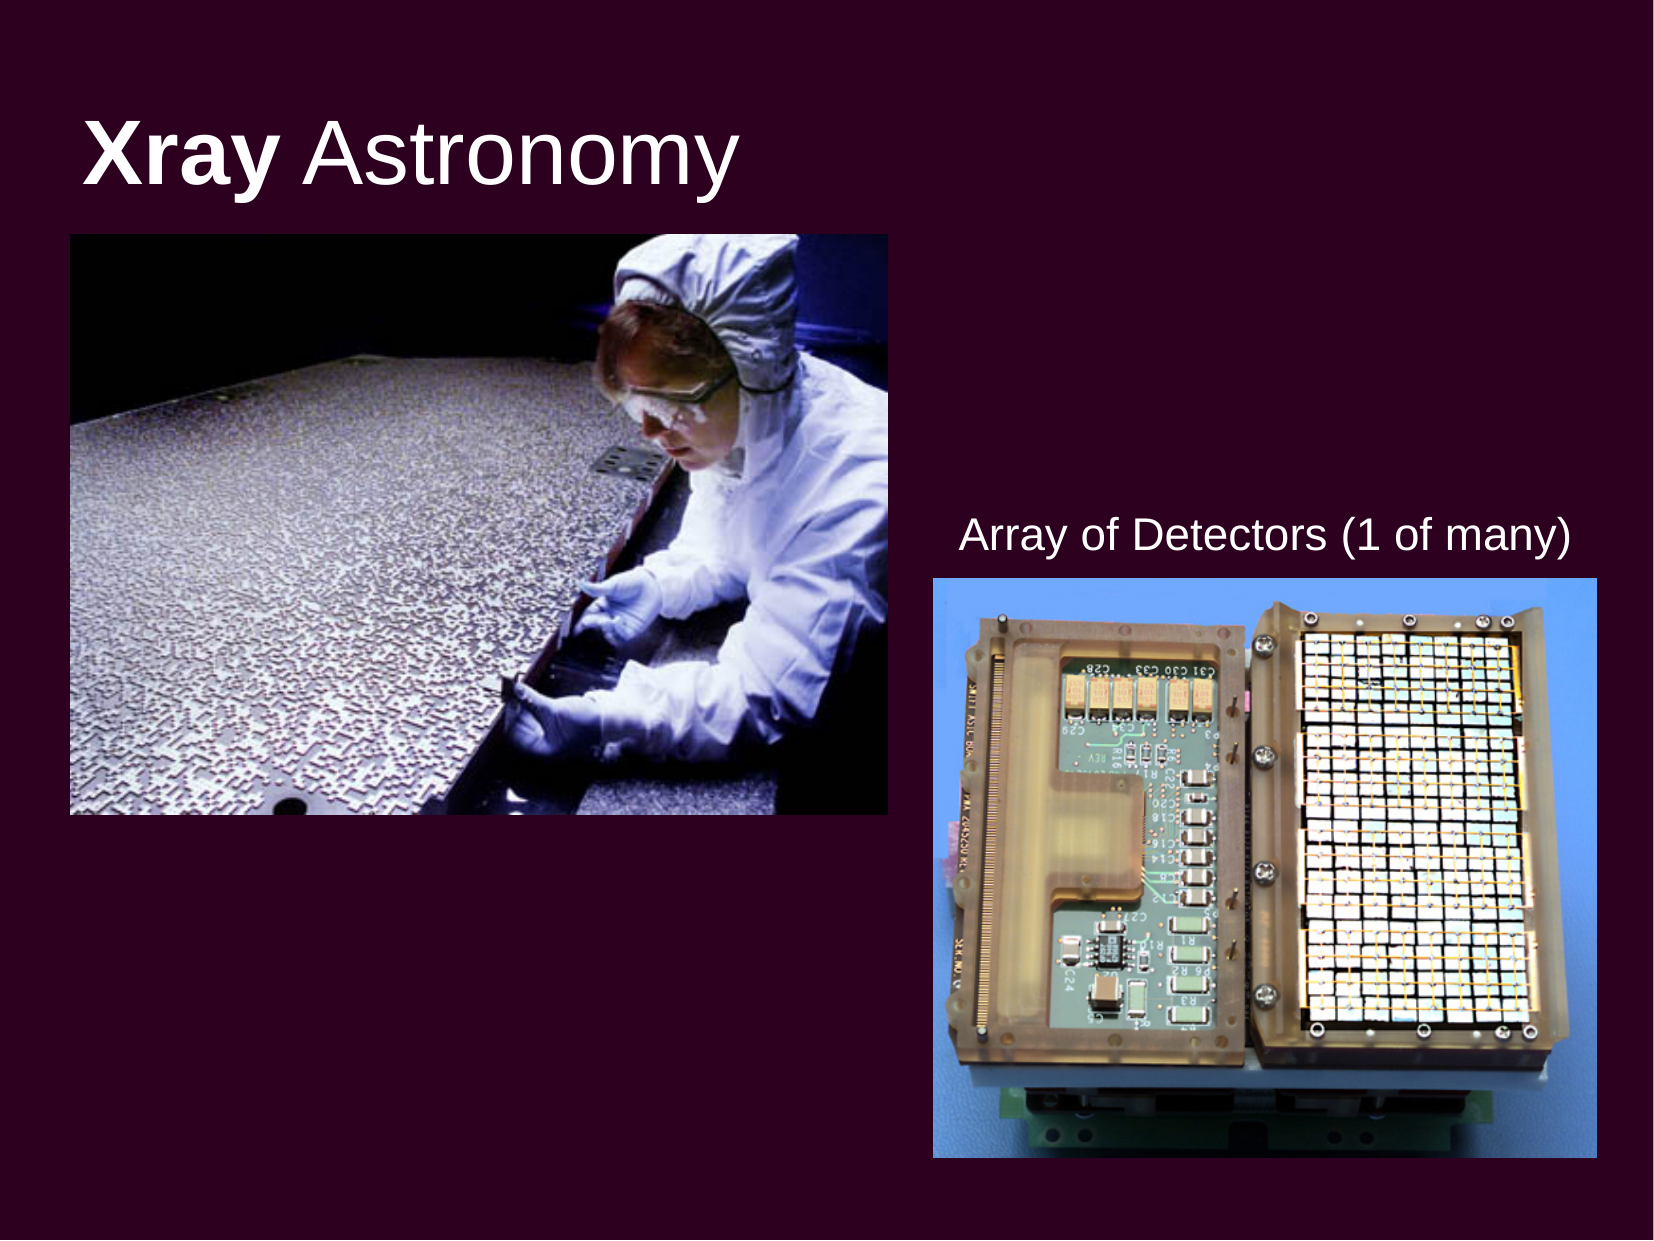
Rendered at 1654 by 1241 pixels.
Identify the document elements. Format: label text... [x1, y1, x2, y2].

title Xray Astronomy [82, 49, 1571, 257]
picture [933, 579, 1597, 1158]
list Array of Detectors (1 of many) [887, 509, 1597, 579]
picture [70, 234, 888, 815]
